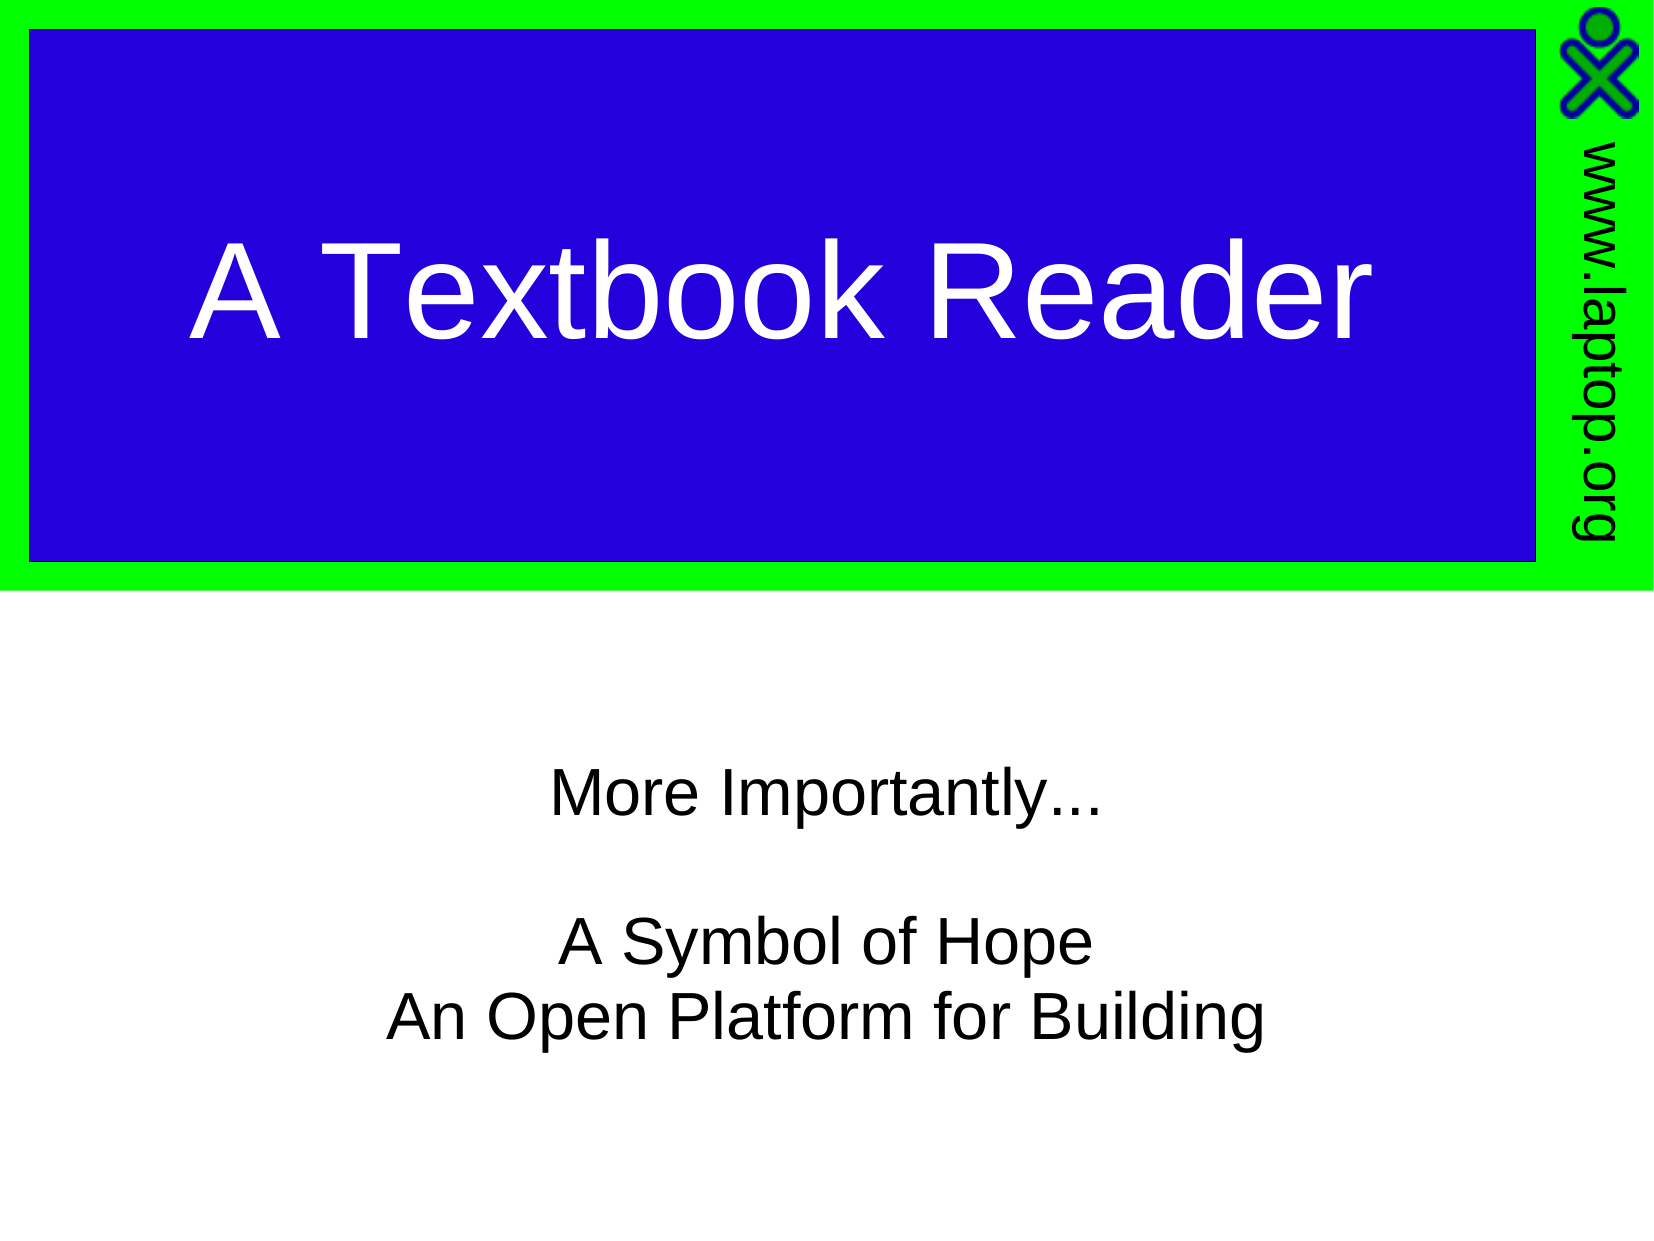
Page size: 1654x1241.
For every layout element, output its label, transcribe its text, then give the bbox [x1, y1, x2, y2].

title A Textbook Reader [59, 49, 1506, 532]
picture [1559, 7, 1639, 119]
subtitle More Importantly... A Symbol of Hope An Open Platform for Building [82, 627, 1571, 1182]
